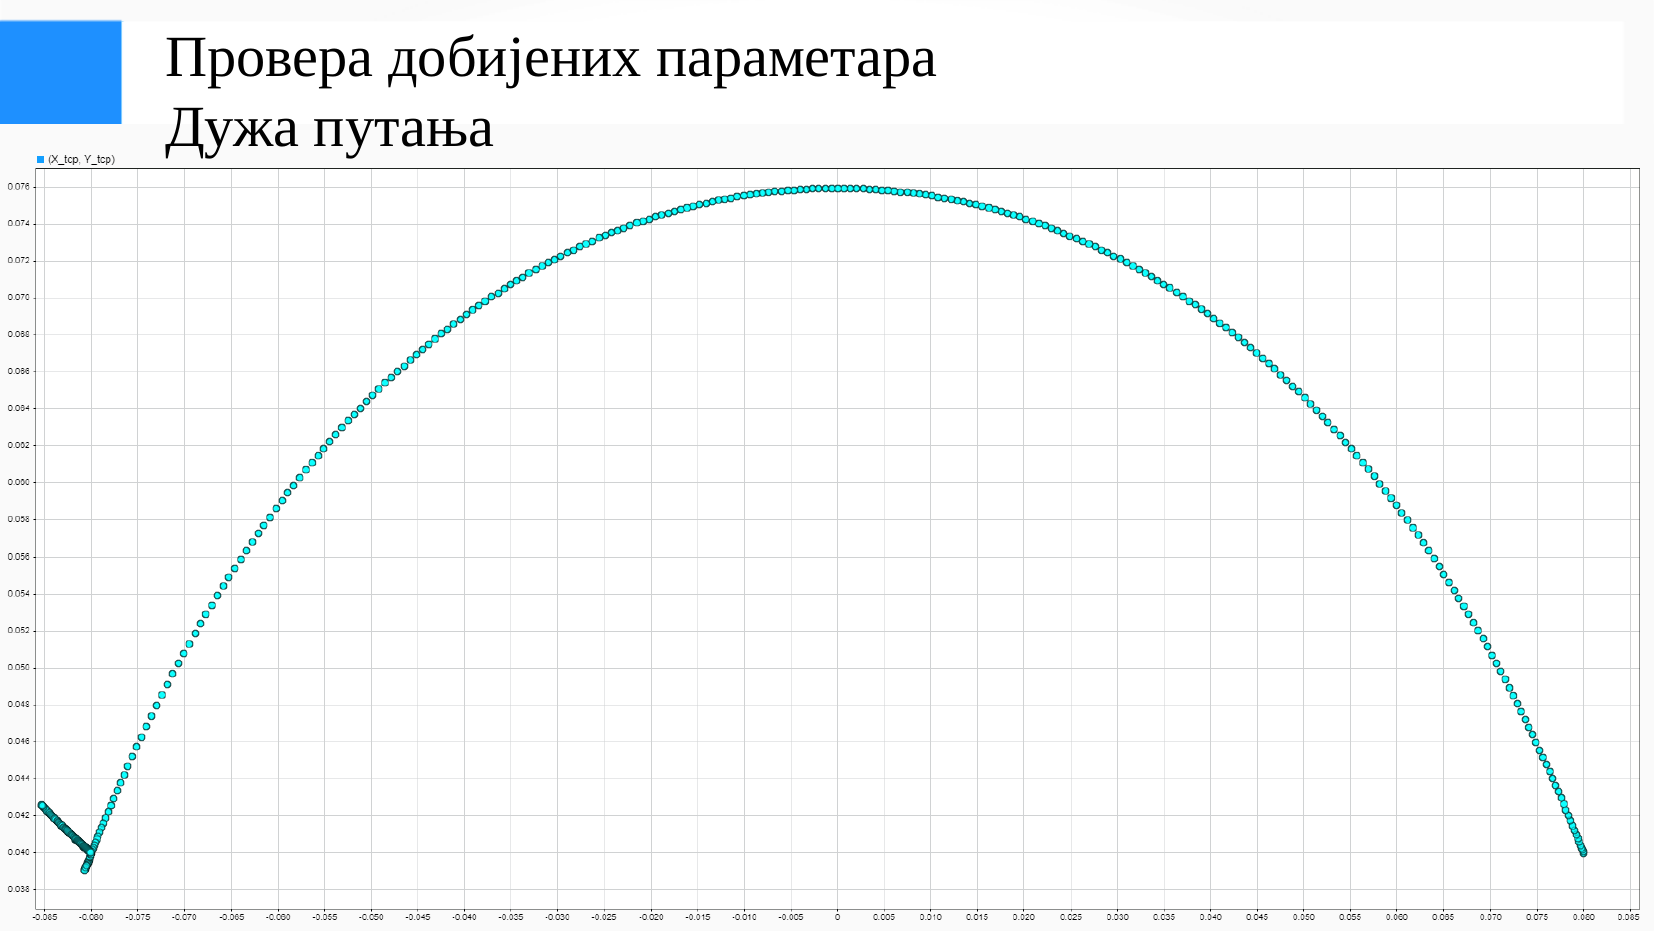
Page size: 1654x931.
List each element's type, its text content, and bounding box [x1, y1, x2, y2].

picture [0, 0, 1654, 931]
title Провера добијених параметара Дужа путања [165, 10, 975, 166]
